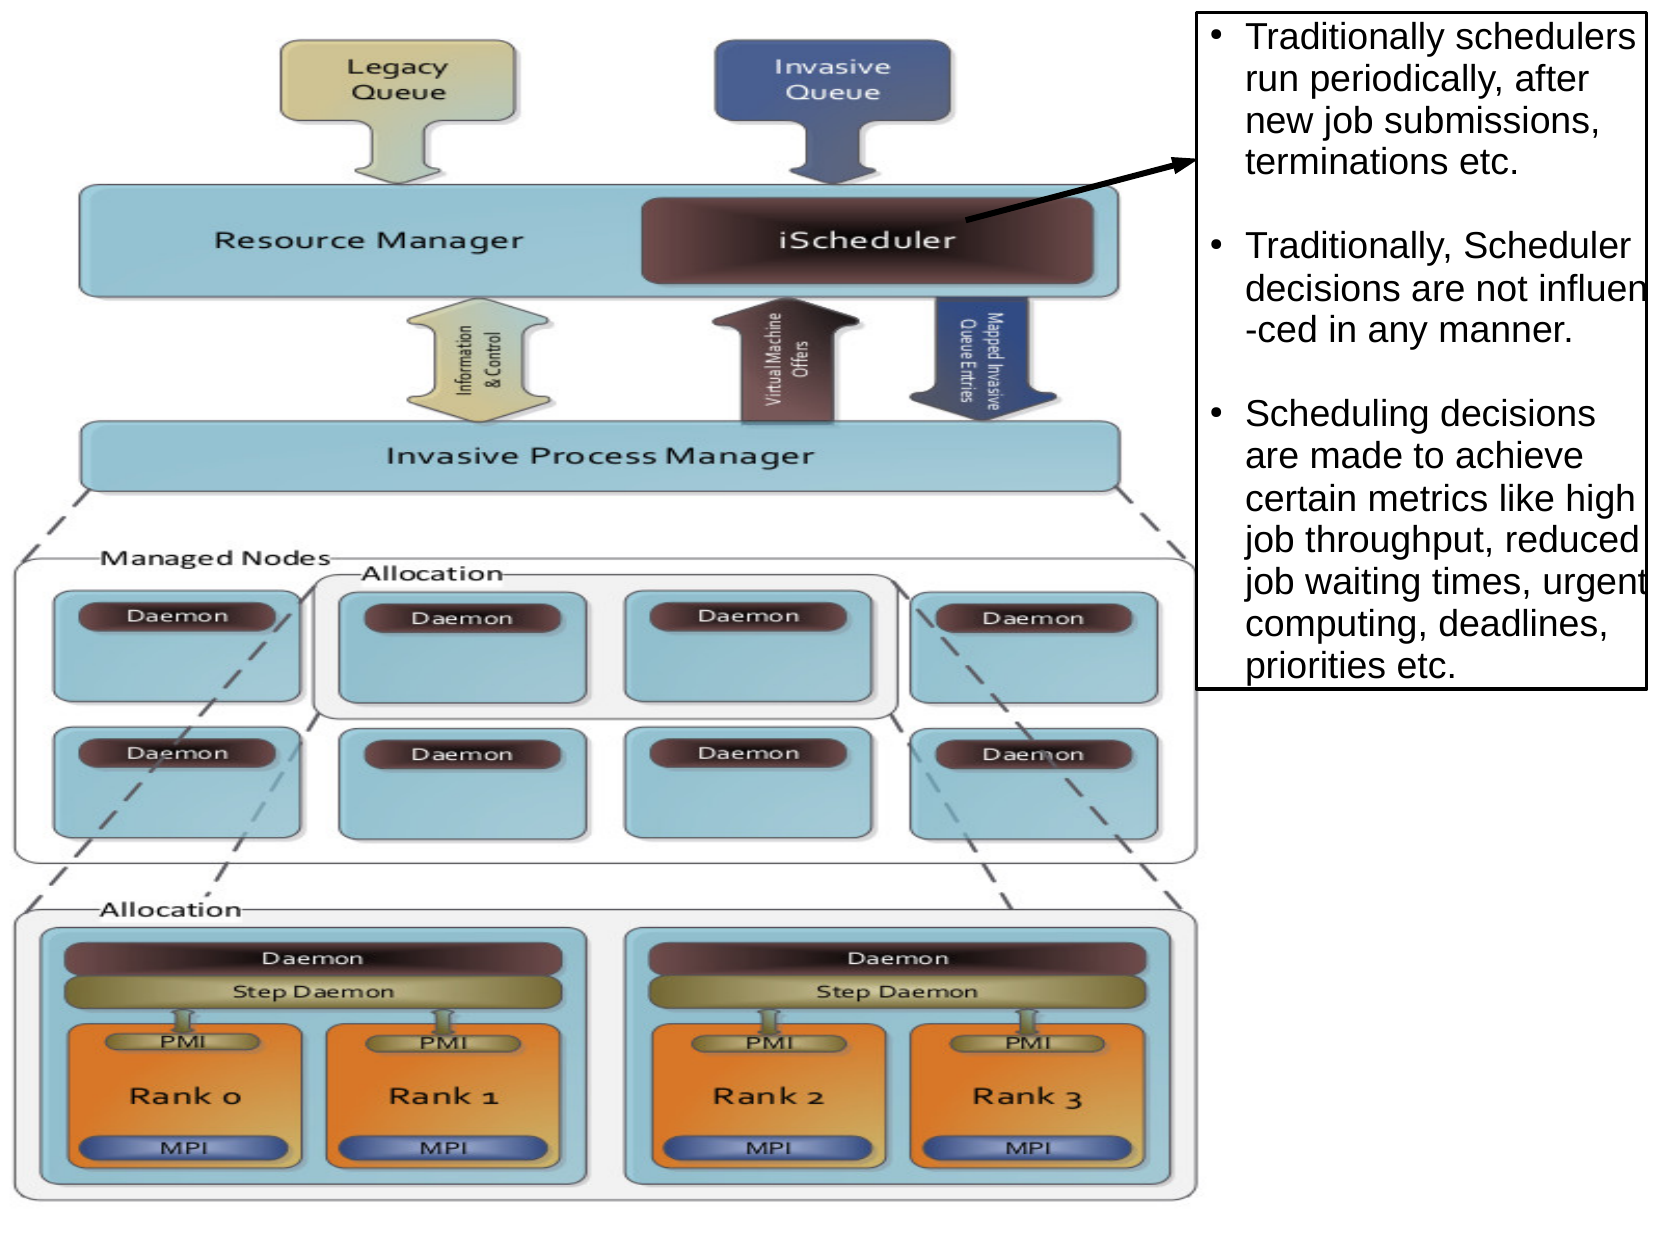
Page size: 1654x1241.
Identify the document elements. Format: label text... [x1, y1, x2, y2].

text_box Traditionally schedulers run periodically, after new job submissions, terminations etc. Traditionally, Scheduler decisions are not influen -ced in any manner. Scheduling decisions are made to achieve certain metrics like high job throughput, reduced job waiting times, urgent computing, deadlines, priorities etc. [1196, 12, 1647, 690]
picture [0, 7, 1265, 1235]
